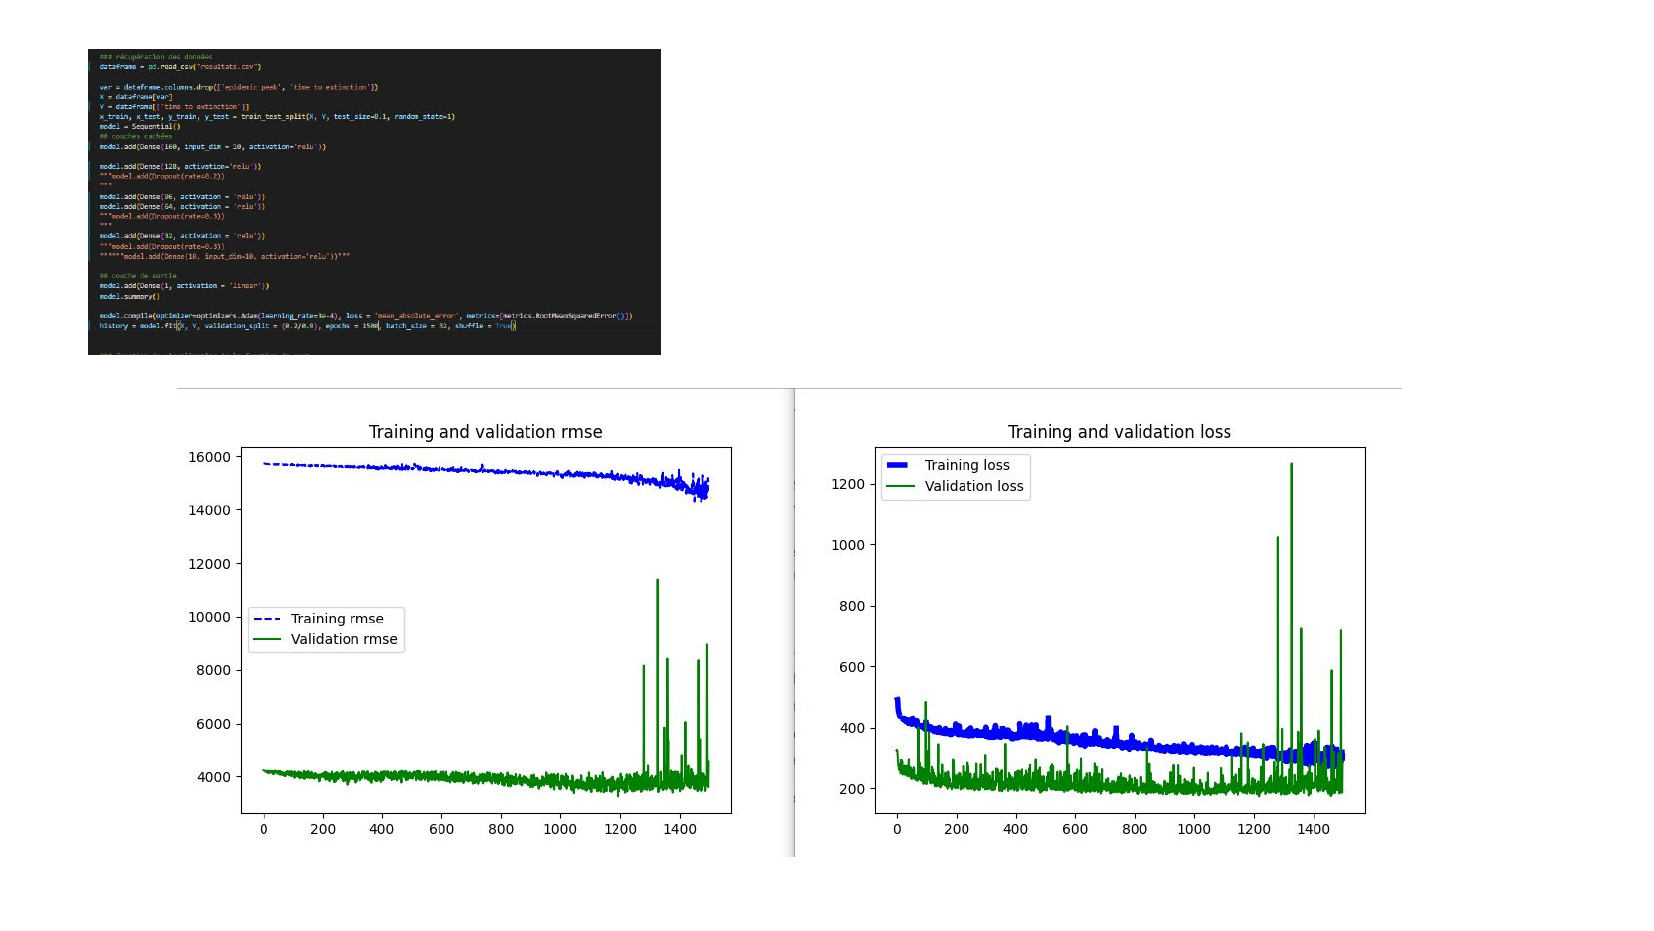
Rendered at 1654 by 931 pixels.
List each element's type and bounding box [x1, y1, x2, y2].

picture [88, 49, 661, 355]
picture [177, 388, 1402, 857]
